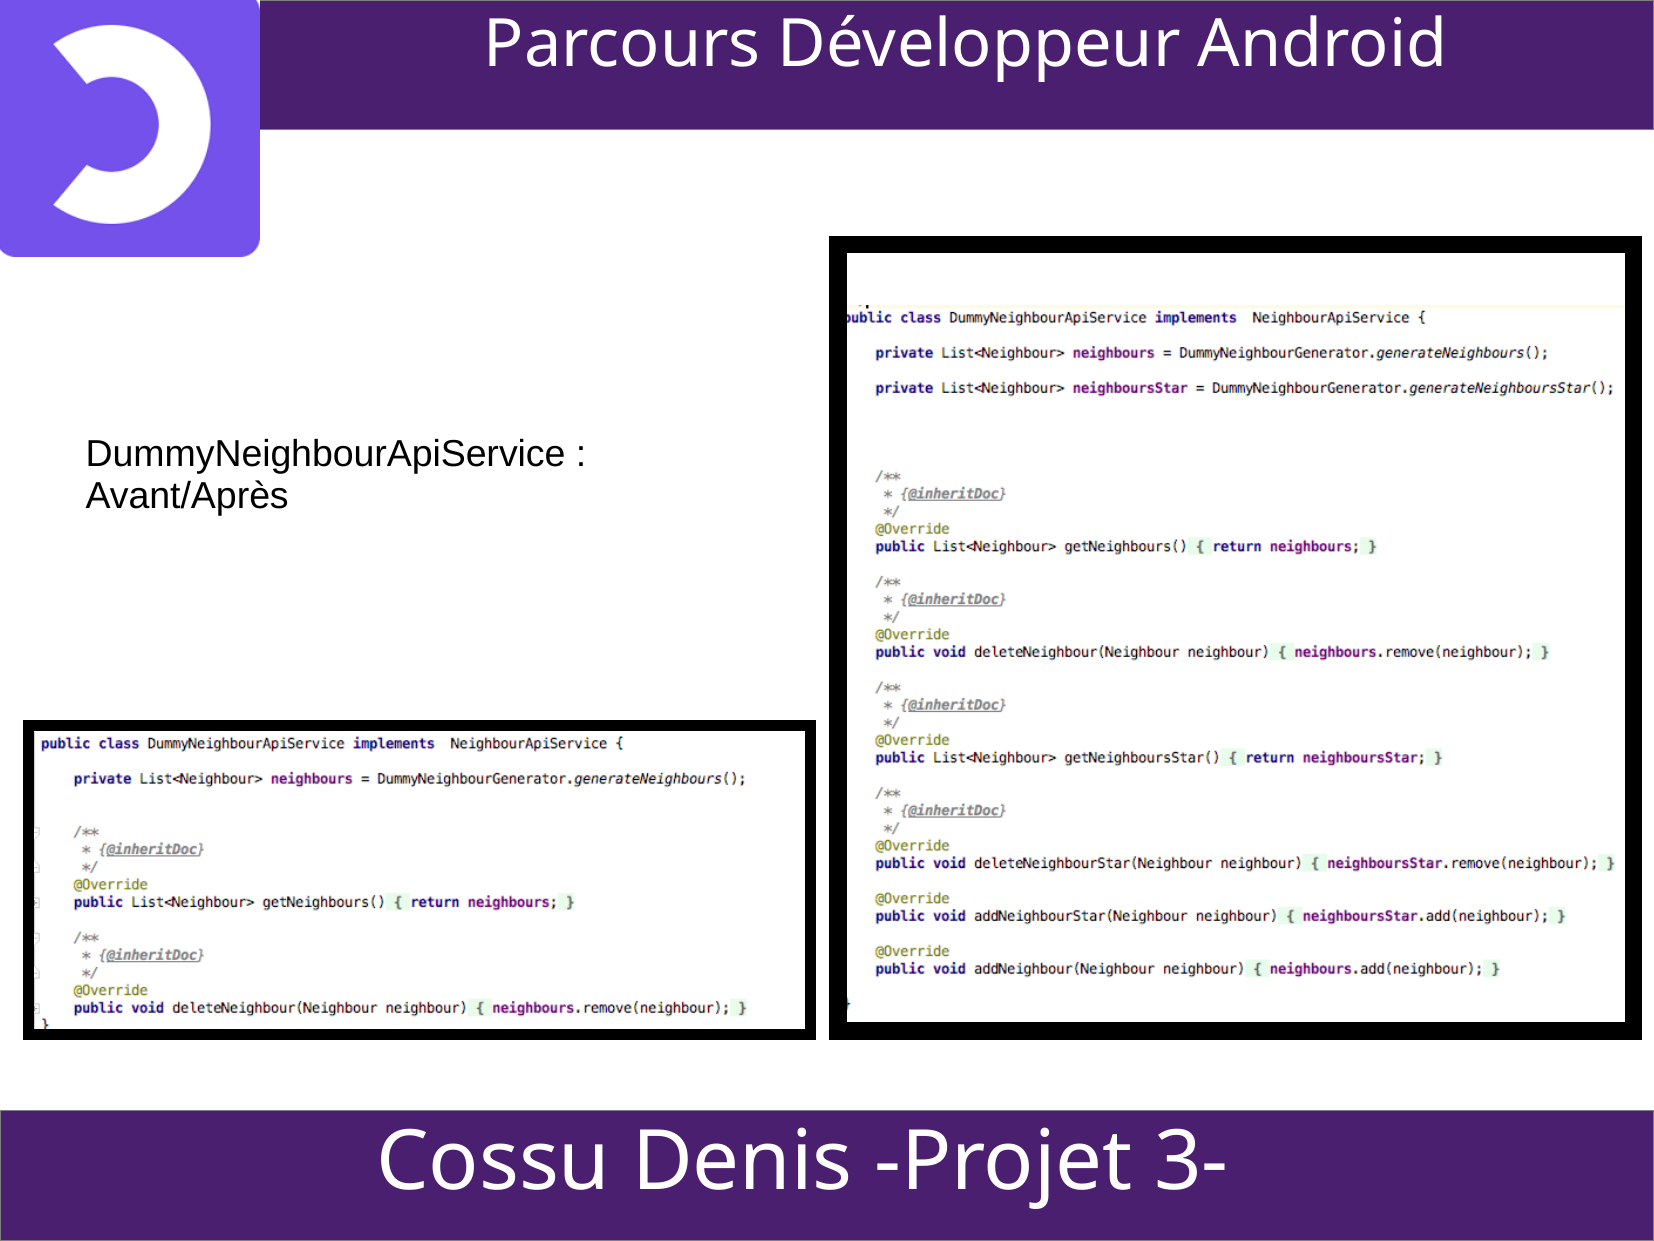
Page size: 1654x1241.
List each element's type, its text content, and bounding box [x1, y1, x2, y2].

text_box [23, 720, 816, 1040]
picture [0, 0, 260, 257]
text_box [829, 236, 1642, 1040]
text_box DummyNeighbourApiService : Avant/Après [70, 425, 709, 524]
picture [847, 305, 1625, 1016]
picture [34, 732, 756, 1029]
